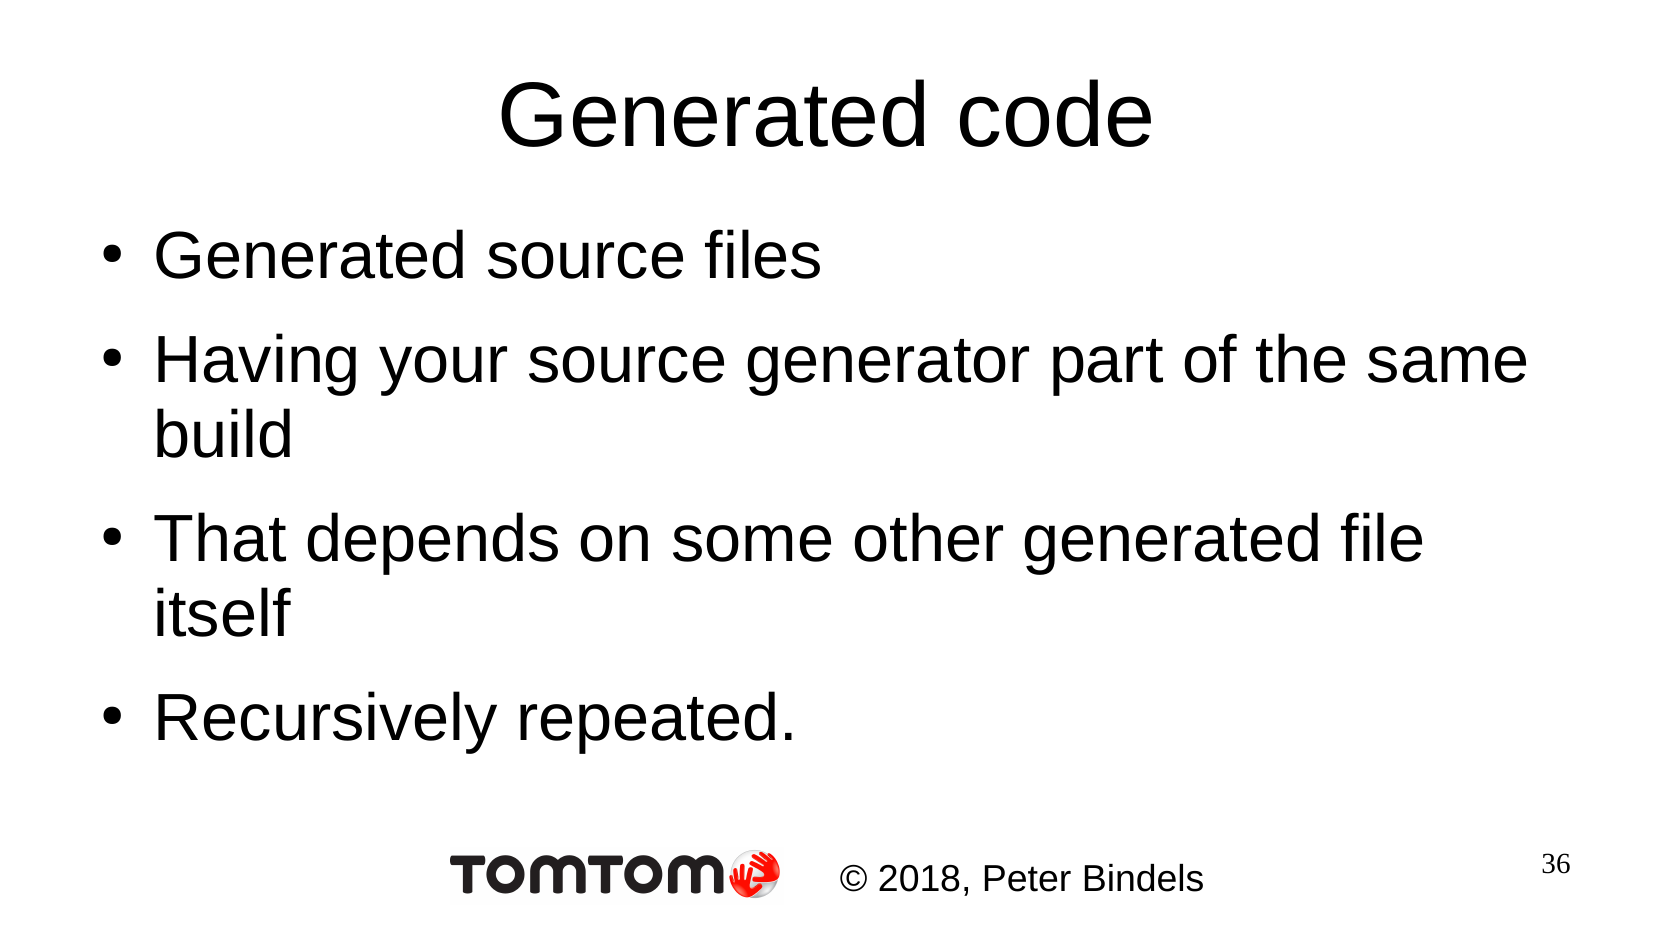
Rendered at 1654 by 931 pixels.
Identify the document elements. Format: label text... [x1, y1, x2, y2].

list Generated source files Having your source generator part of the same build That depends on some other generated file itself Recursively repeated. [82, 217, 1571, 758]
title Generated code [82, 37, 1571, 193]
picture [450, 847, 784, 905]
